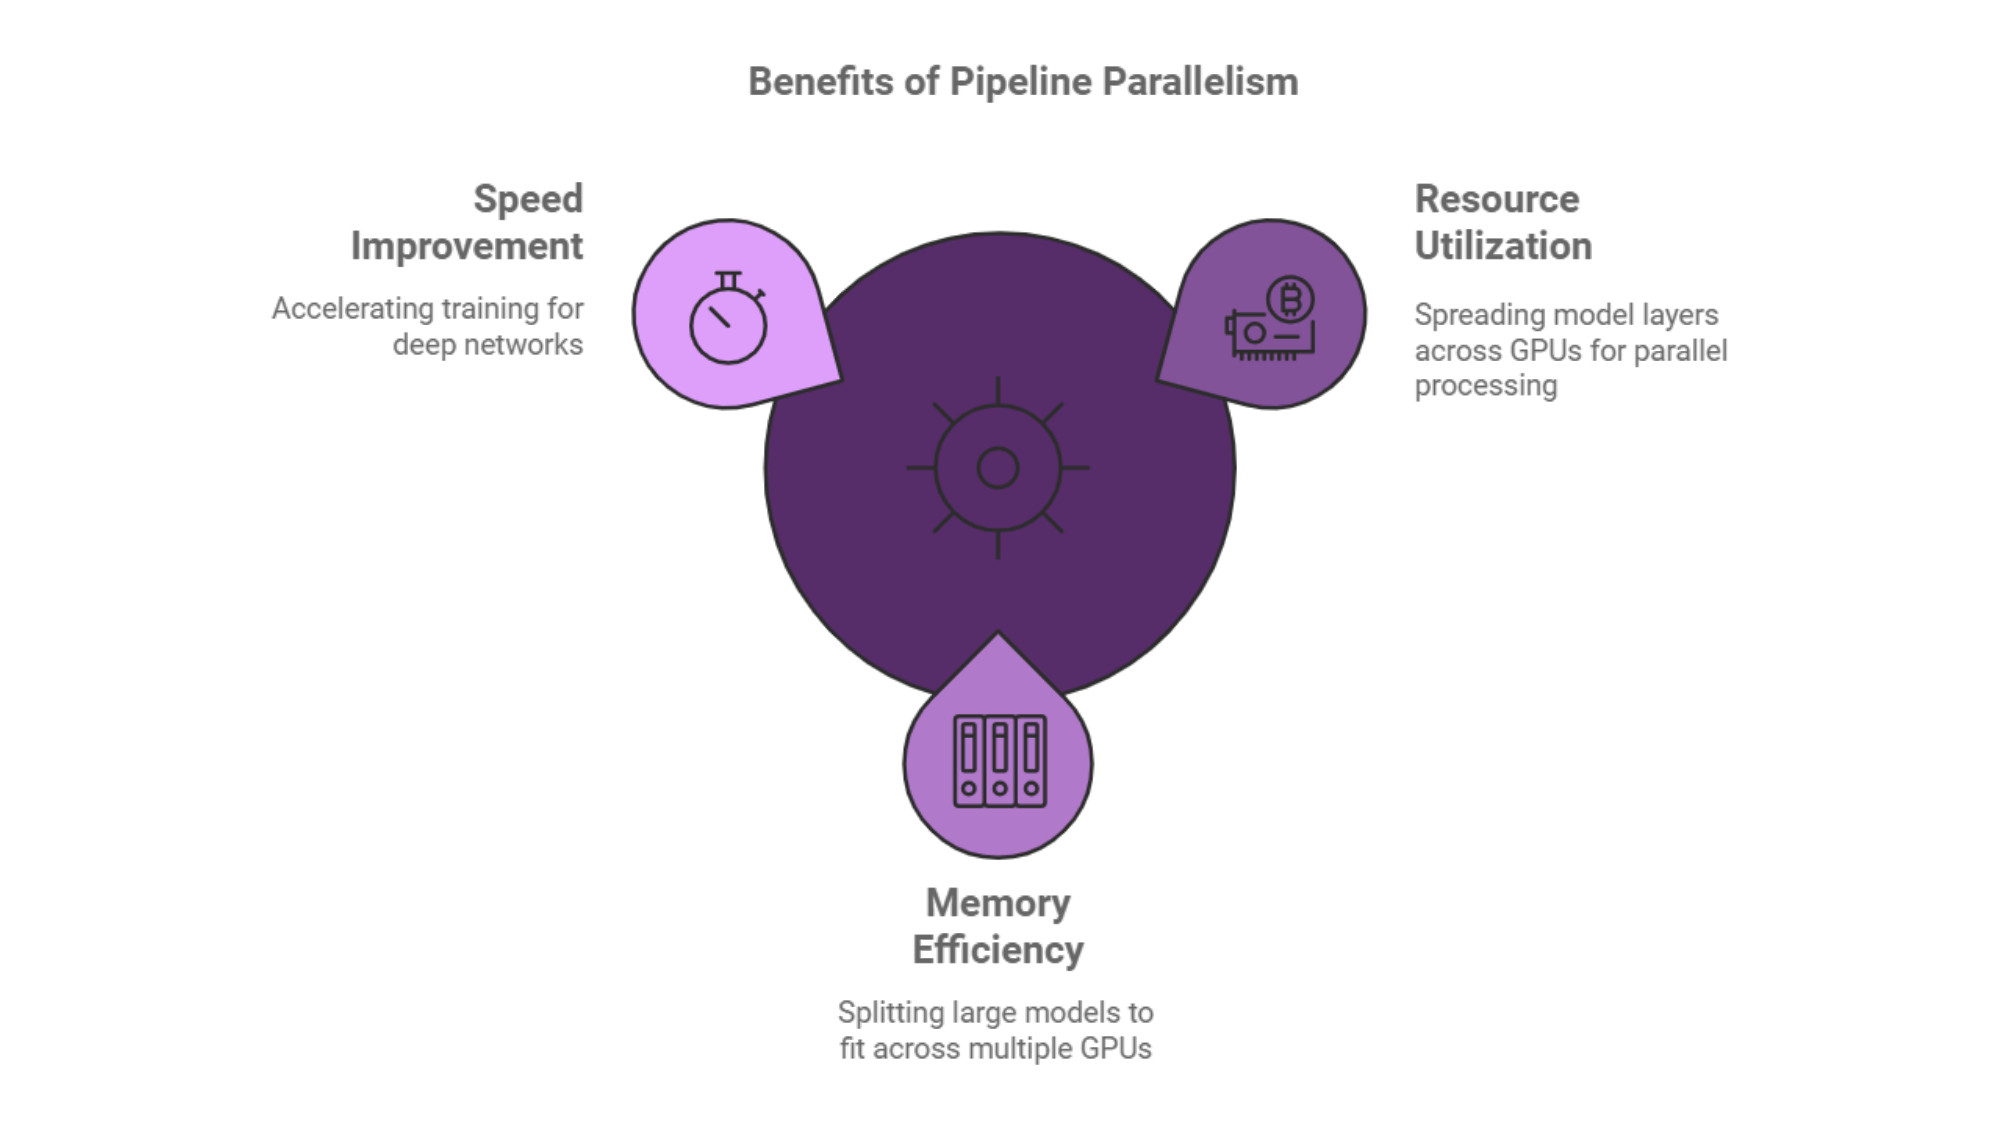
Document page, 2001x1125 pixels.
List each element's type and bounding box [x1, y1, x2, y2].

picture [236, 34, 1764, 1090]
